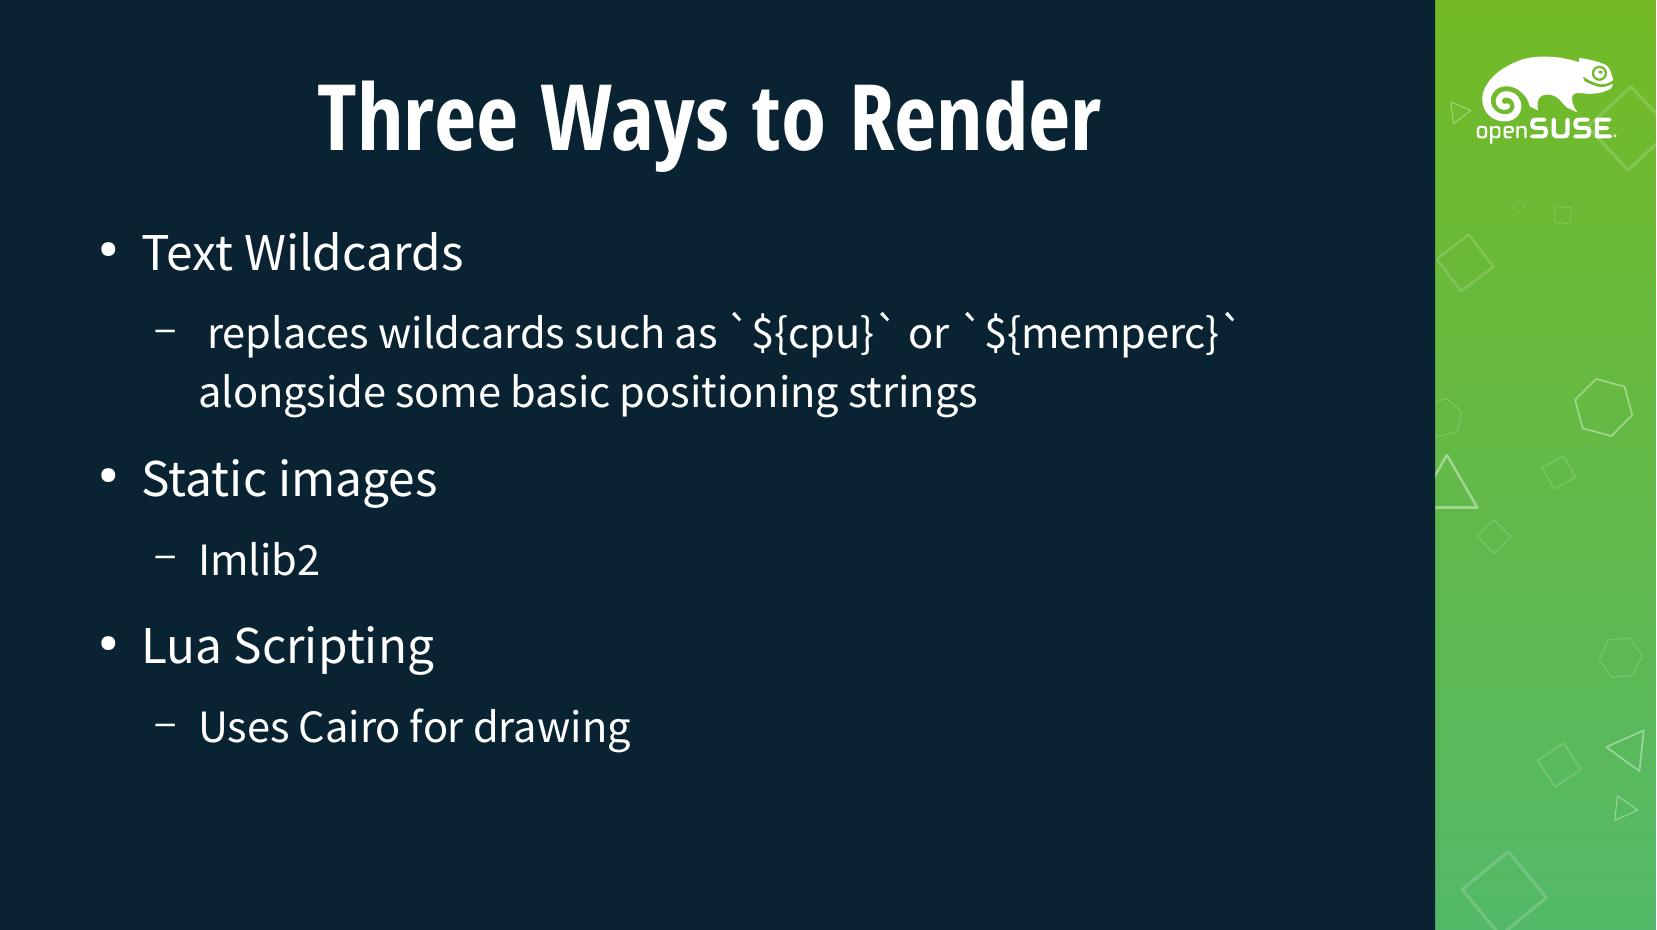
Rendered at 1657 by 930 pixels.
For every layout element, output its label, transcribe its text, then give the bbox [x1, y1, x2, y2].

title Three Ways to Render [82, 37, 1338, 193]
list Text Wildcards replaces wildcards such as `${cpu}` or `${memperc}` alongside some basic positioning strings Static images Imlib2 Lua Scripting Uses Cairo for drawing [84, 217, 1340, 757]
